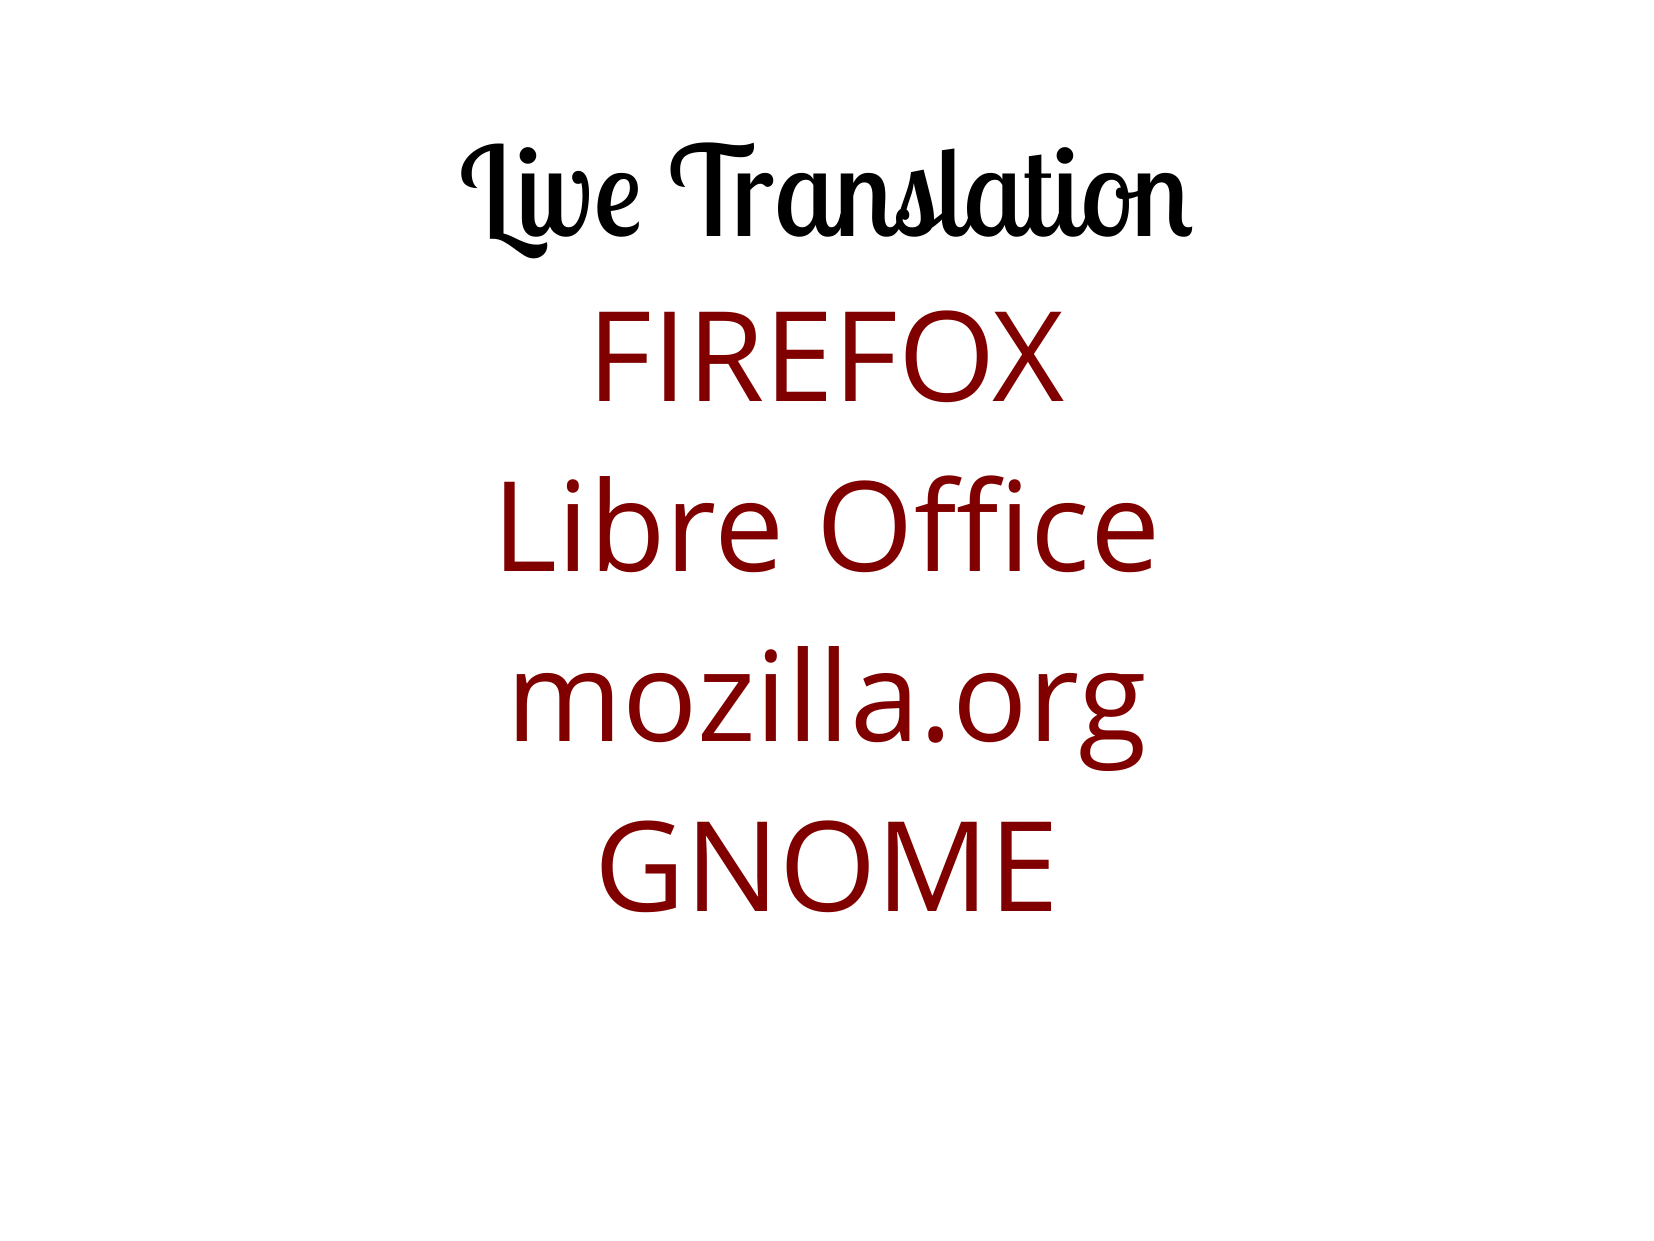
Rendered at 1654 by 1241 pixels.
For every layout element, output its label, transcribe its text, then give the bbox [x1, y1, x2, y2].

subtitle Live Translation FIREFOX Libre Office mozilla.org GNOME [82, 49, 1571, 1010]
